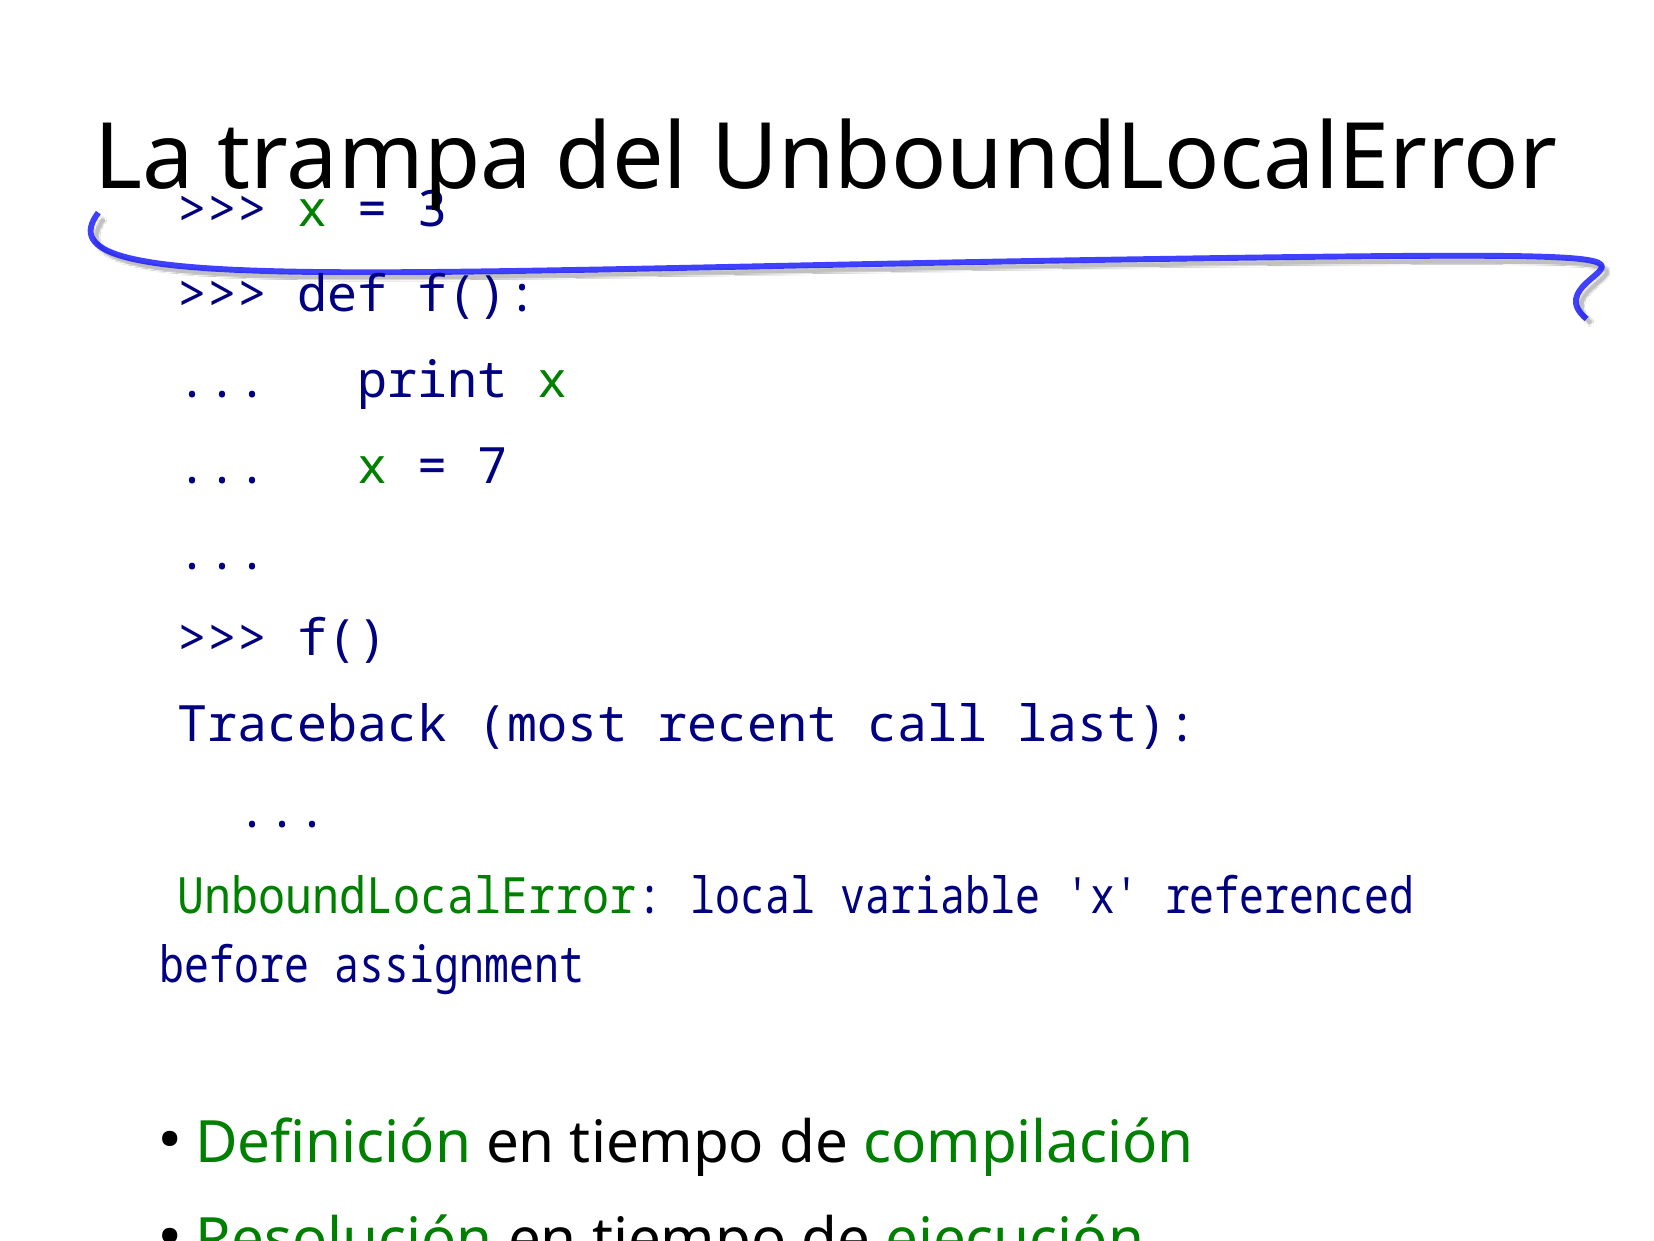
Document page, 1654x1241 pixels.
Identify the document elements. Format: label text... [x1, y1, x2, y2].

subtitle >>> x = 3 >>> def f(): ... print x ... x = 7 ... >>> f() Traceback (most recent call last): ... UnboundLocalError: local variable 'x' referenced before assignment Definición en tiempo de compilación Resolución en tiempo de ejecución [159, 285, 1589, 1164]
title La trampa del UnboundLocalError [82, 49, 1571, 257]
